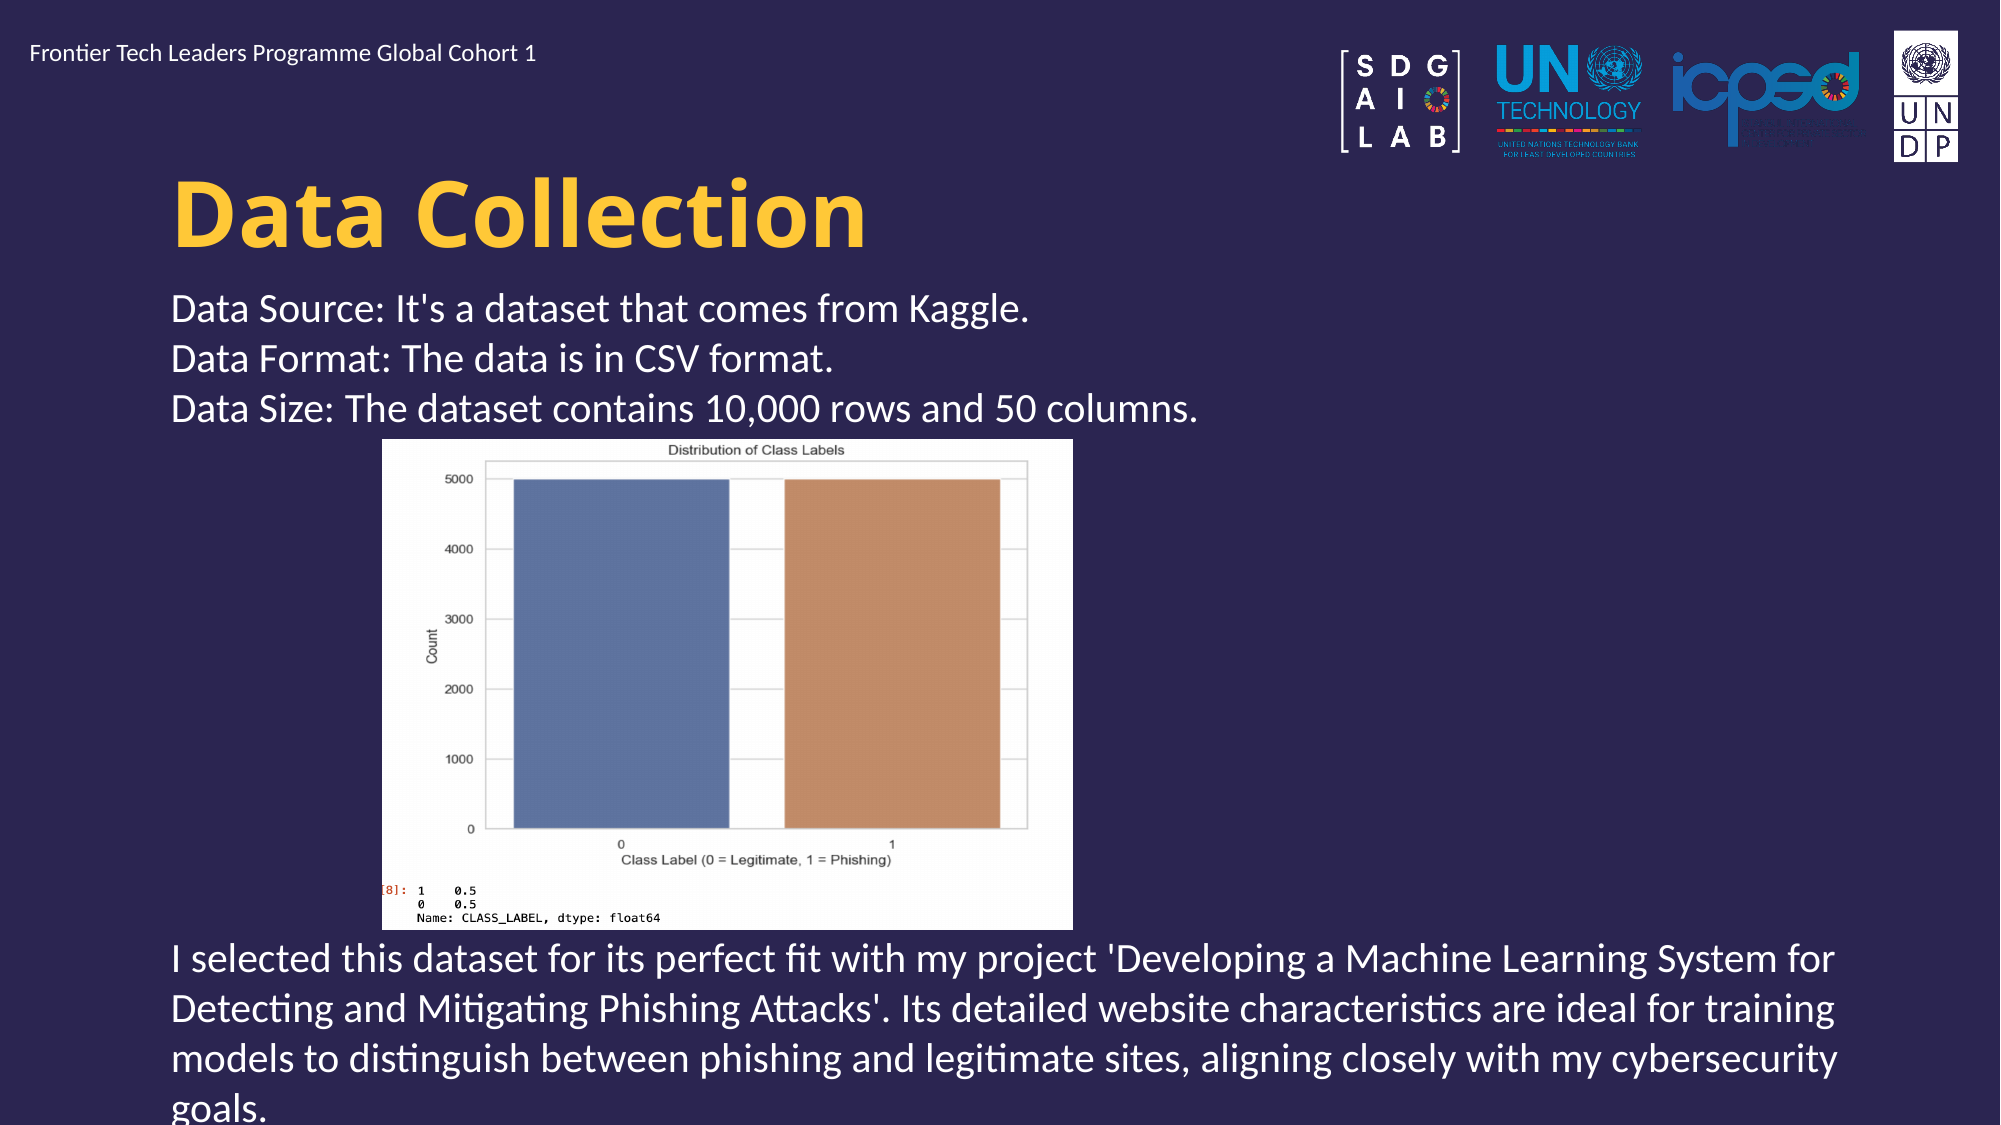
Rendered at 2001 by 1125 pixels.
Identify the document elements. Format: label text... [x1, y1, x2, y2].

title Data Collection [155, 142, 1815, 272]
text_box Data Source: It's a dataset that comes from Kaggle. Data Format: The data is in CSV format. Data Size: The dataset contains 10,000 rows and 50 columns. I selected this dataset for its perfect fit with my project 'Developing a Machine Learning System for Detecting and Mitigating Phishing Attacks'. Its detailed website characteristics are ideal for training models to distinguish between phishing and legitimate sites, aligning closely with my cybersecurity goals. [155, 272, 1899, 1125]
text_box Frontier Tech Leaders Programme Global Cohort 1 [14, 29, 846, 75]
picture [382, 439, 1073, 930]
